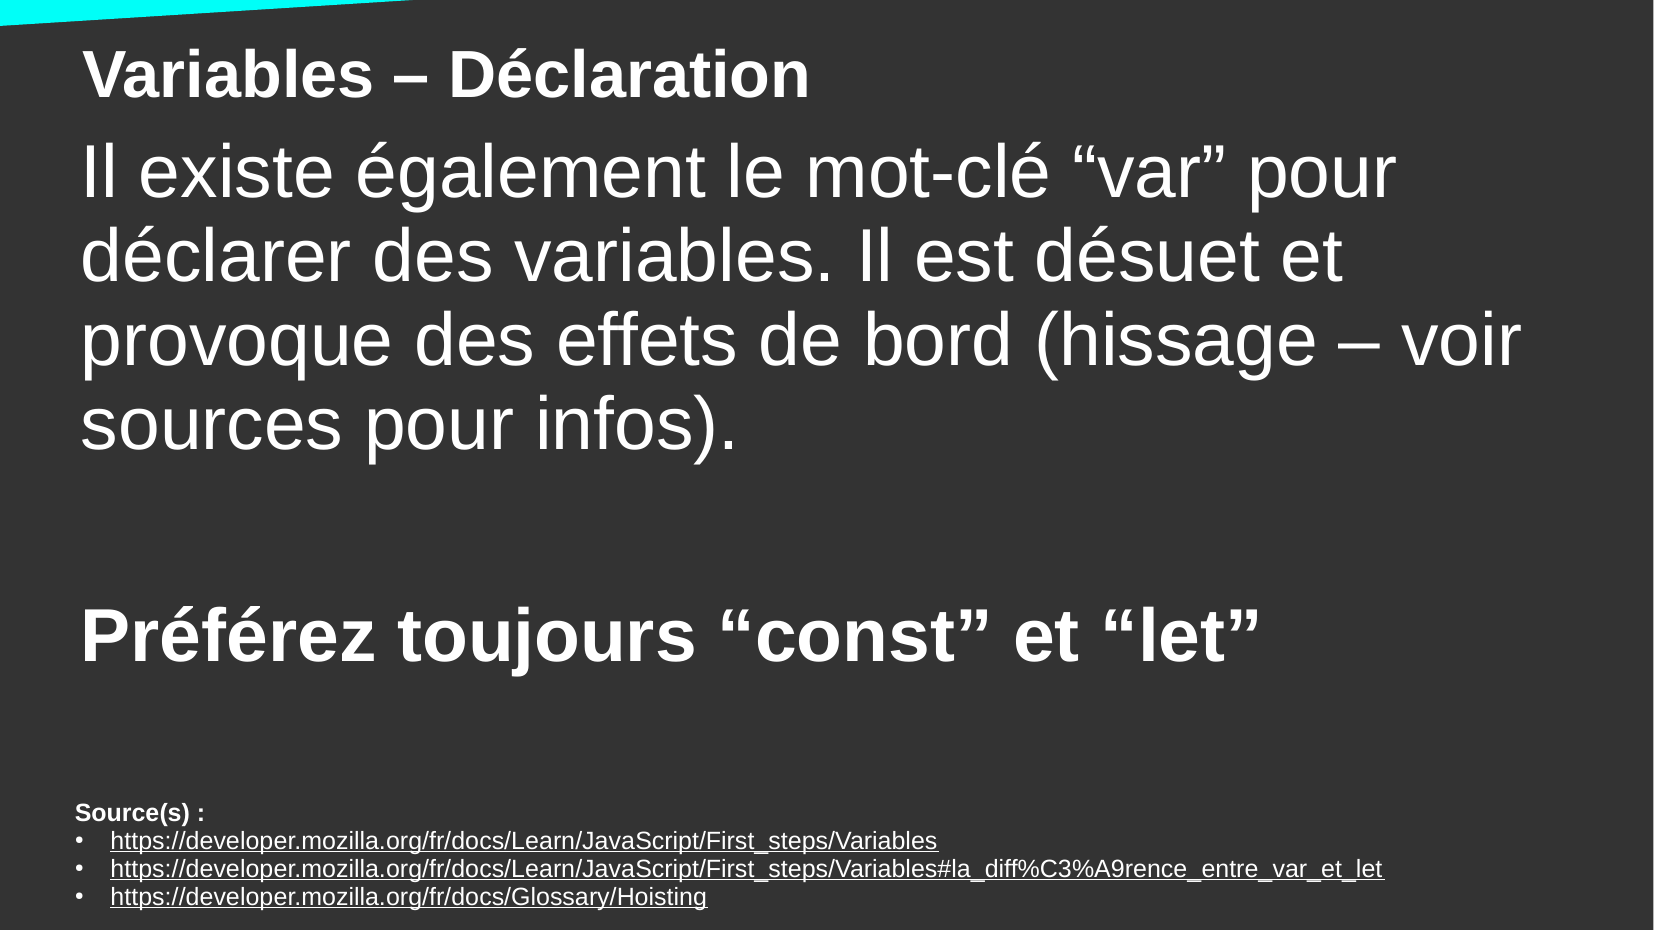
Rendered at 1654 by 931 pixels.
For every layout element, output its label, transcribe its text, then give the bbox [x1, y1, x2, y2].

text_box [0, 0, 413, 26]
list Il existe également le mot-clé “var” pour déclarer des variables. Il est désuet et provoque des effets de bord (hissage – voir sources pour infos). Préférez toujours “const” et “let” [80, 129, 1620, 756]
title Variables – Déclaration [82, 37, 1571, 114]
text_box Source(s) : https://developer.mozilla.org/fr/docs/Learn/JavaScript/First_steps/Variables https://developer.mozilla.org/fr/docs/Learn/JavaScript/First_steps/Variables#la_diff%C3%A9rence_entre_var_et_let https://developer.mozilla.org/fr/docs/Glossary/Hoisting [60, 791, 1583, 919]
